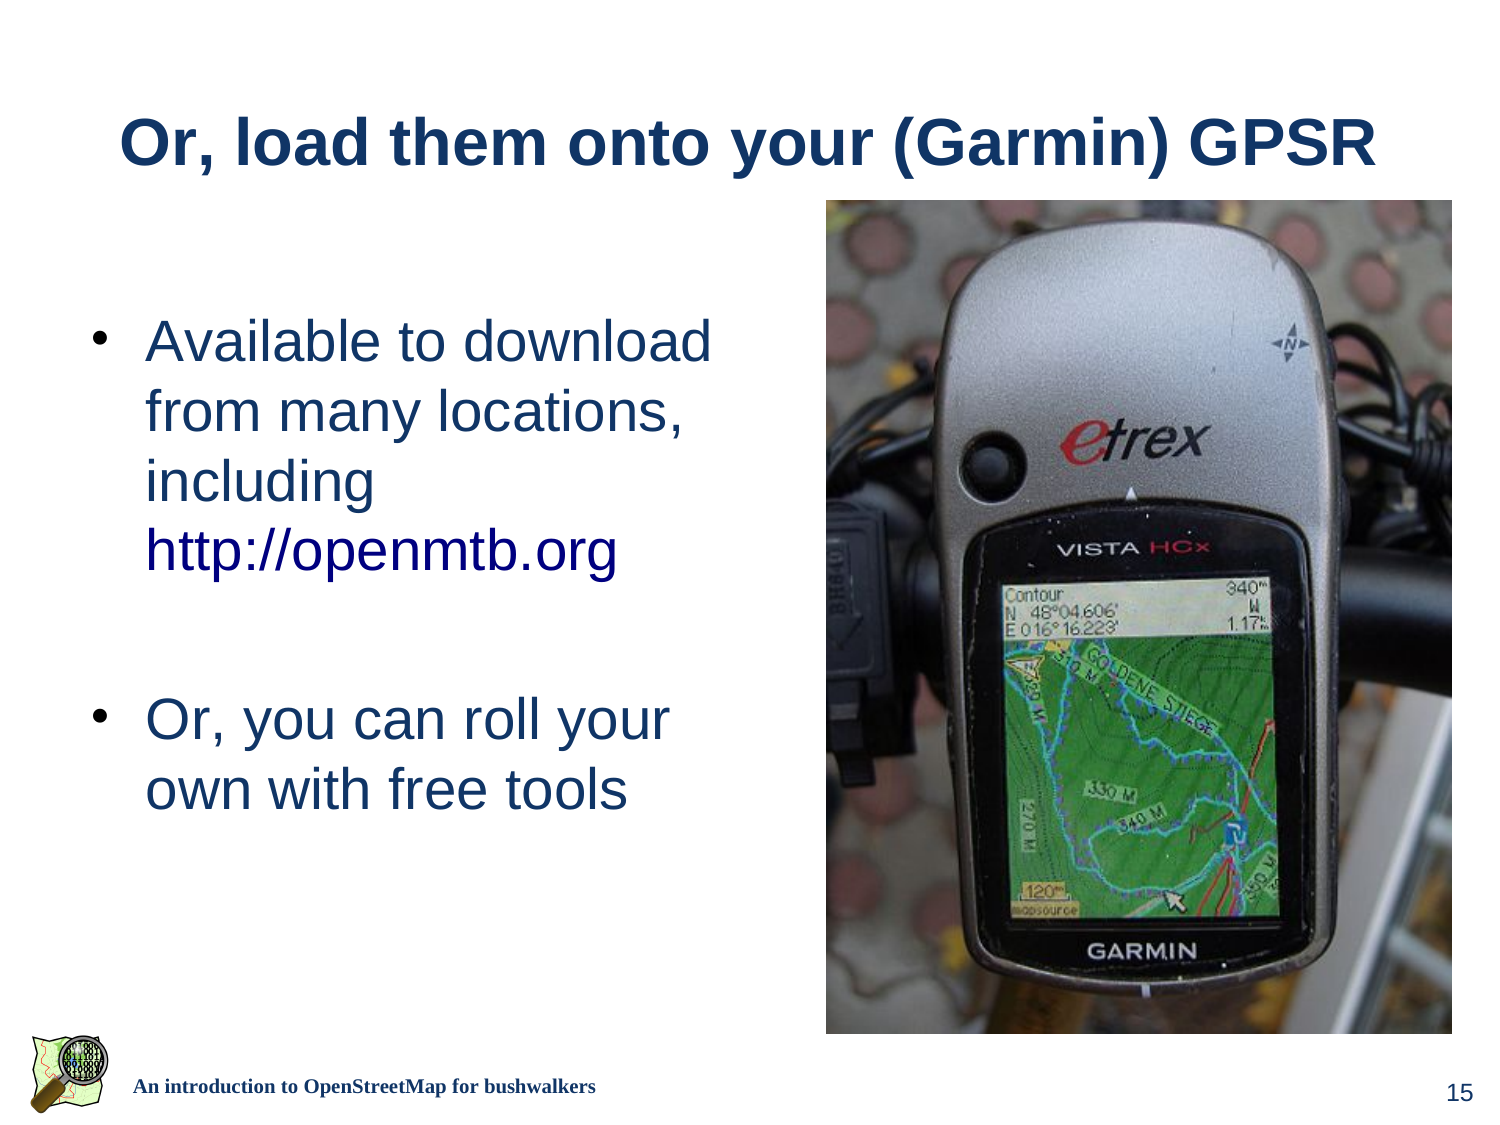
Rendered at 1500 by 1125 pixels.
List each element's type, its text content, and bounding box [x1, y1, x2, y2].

picture [29, 1033, 110, 1114]
picture [826, 200, 1452, 1034]
list Available to download from many locations, including http://openmtb.org Or, you can roll your own with free tools [74, 295, 768, 1038]
title Or, load them onto your (Garmin) GPSR [74, 37, 1425, 240]
